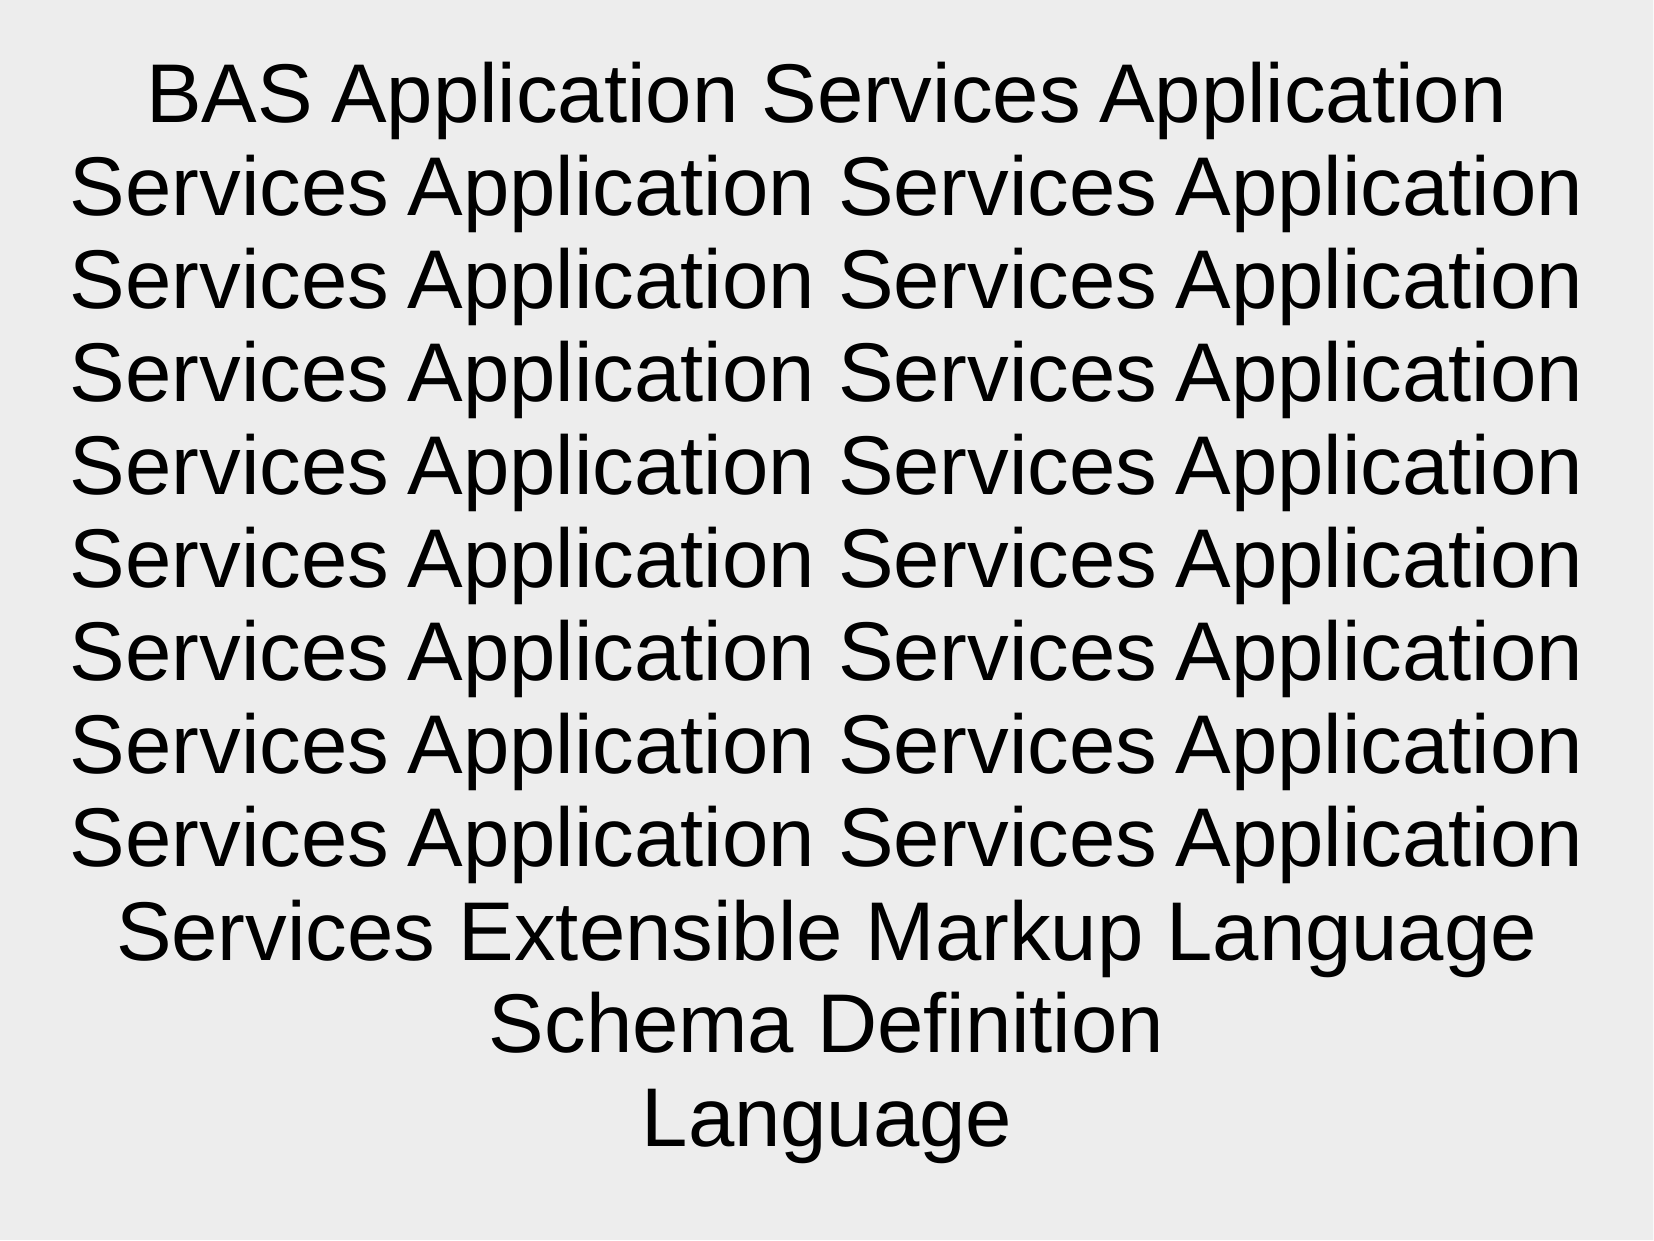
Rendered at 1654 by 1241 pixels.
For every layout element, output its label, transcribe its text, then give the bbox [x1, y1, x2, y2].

text_box BAS Application Services Application Services Application Services Application Services Application Services Application Services Application Services Application Services Application Services Application Services Application Services Application Services Application Services Application Services Application Services Application Services Application Services Application Services Extensible Markup Language Schema Definition Language [0, 40, 1654, 1169]
